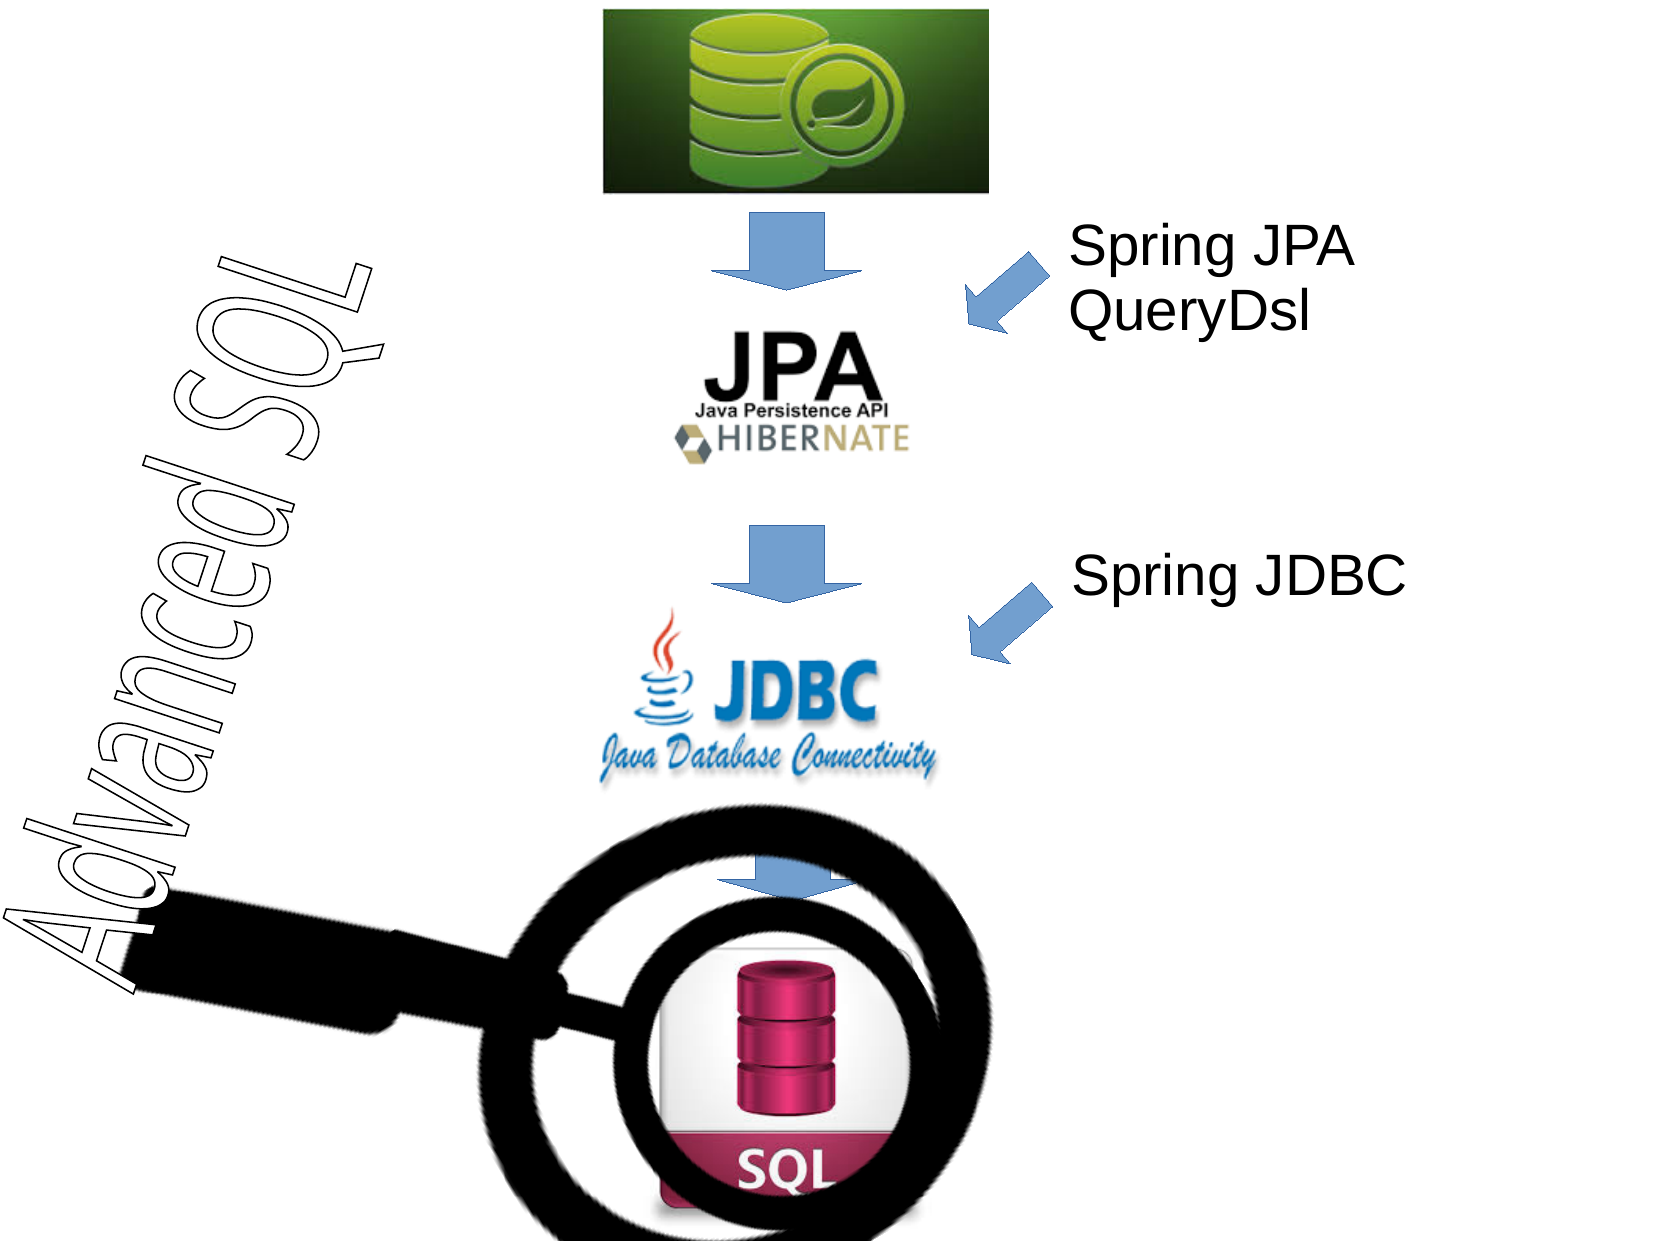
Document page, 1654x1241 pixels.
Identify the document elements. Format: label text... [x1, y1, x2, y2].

text_box Advanced SQL [141, 593, 253, 659]
text_box Advanced SQL [218, 256, 372, 313]
text_box Advanced SQL [98, 723, 214, 792]
text_box [965, 251, 1050, 334]
picture [602, 8, 989, 195]
text_box Advanced SQL [23, 818, 176, 909]
picture [666, 325, 922, 466]
text_box Advanced SQL [73, 768, 189, 836]
text_box Advanced SQL [3, 908, 157, 995]
text_box Advanced SQL [158, 542, 271, 607]
text_box Spring JDBC [1056, 535, 1424, 616]
text_box Spring JPA QueryDsl [1053, 205, 1371, 351]
text_box [968, 582, 1053, 664]
text_box Advanced SQL [174, 370, 319, 460]
text_box [711, 212, 862, 291]
picture [96, 535, 1081, 1241]
text_box Advanced SQL [114, 656, 236, 733]
text_box Advanced SQL [197, 297, 384, 387]
text_box Advanced SQL [142, 455, 295, 546]
picture [131, 883, 154, 897]
text_box [749, 525, 862, 603]
